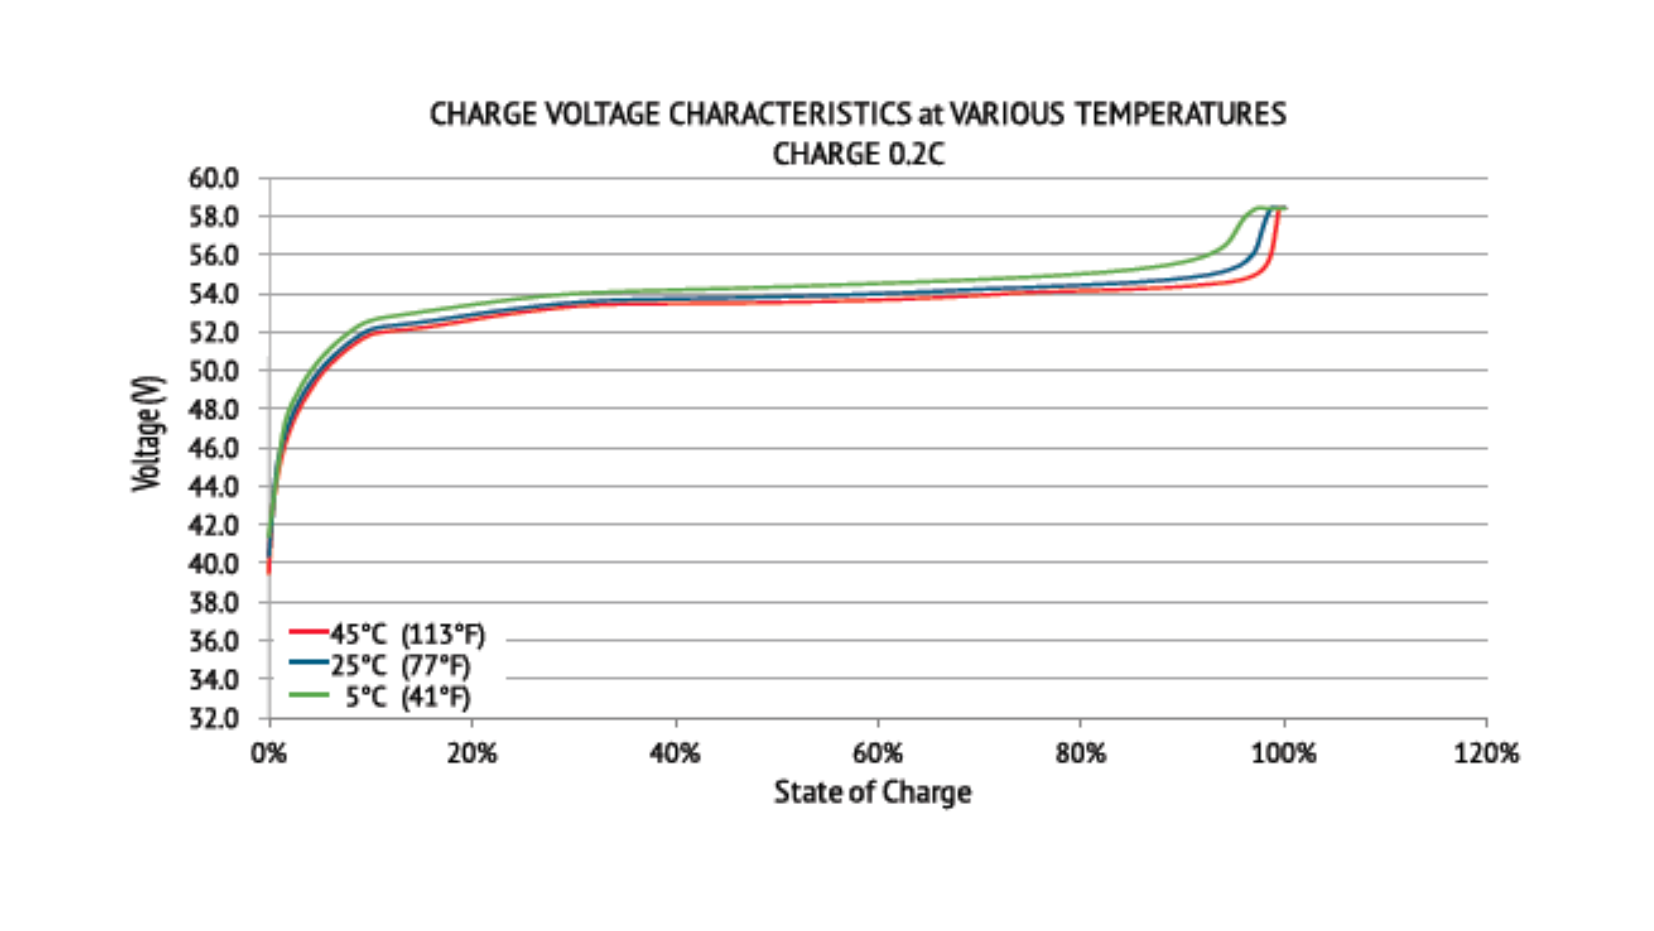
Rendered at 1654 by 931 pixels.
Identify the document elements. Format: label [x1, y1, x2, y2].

picture [55, 44, 1625, 857]
